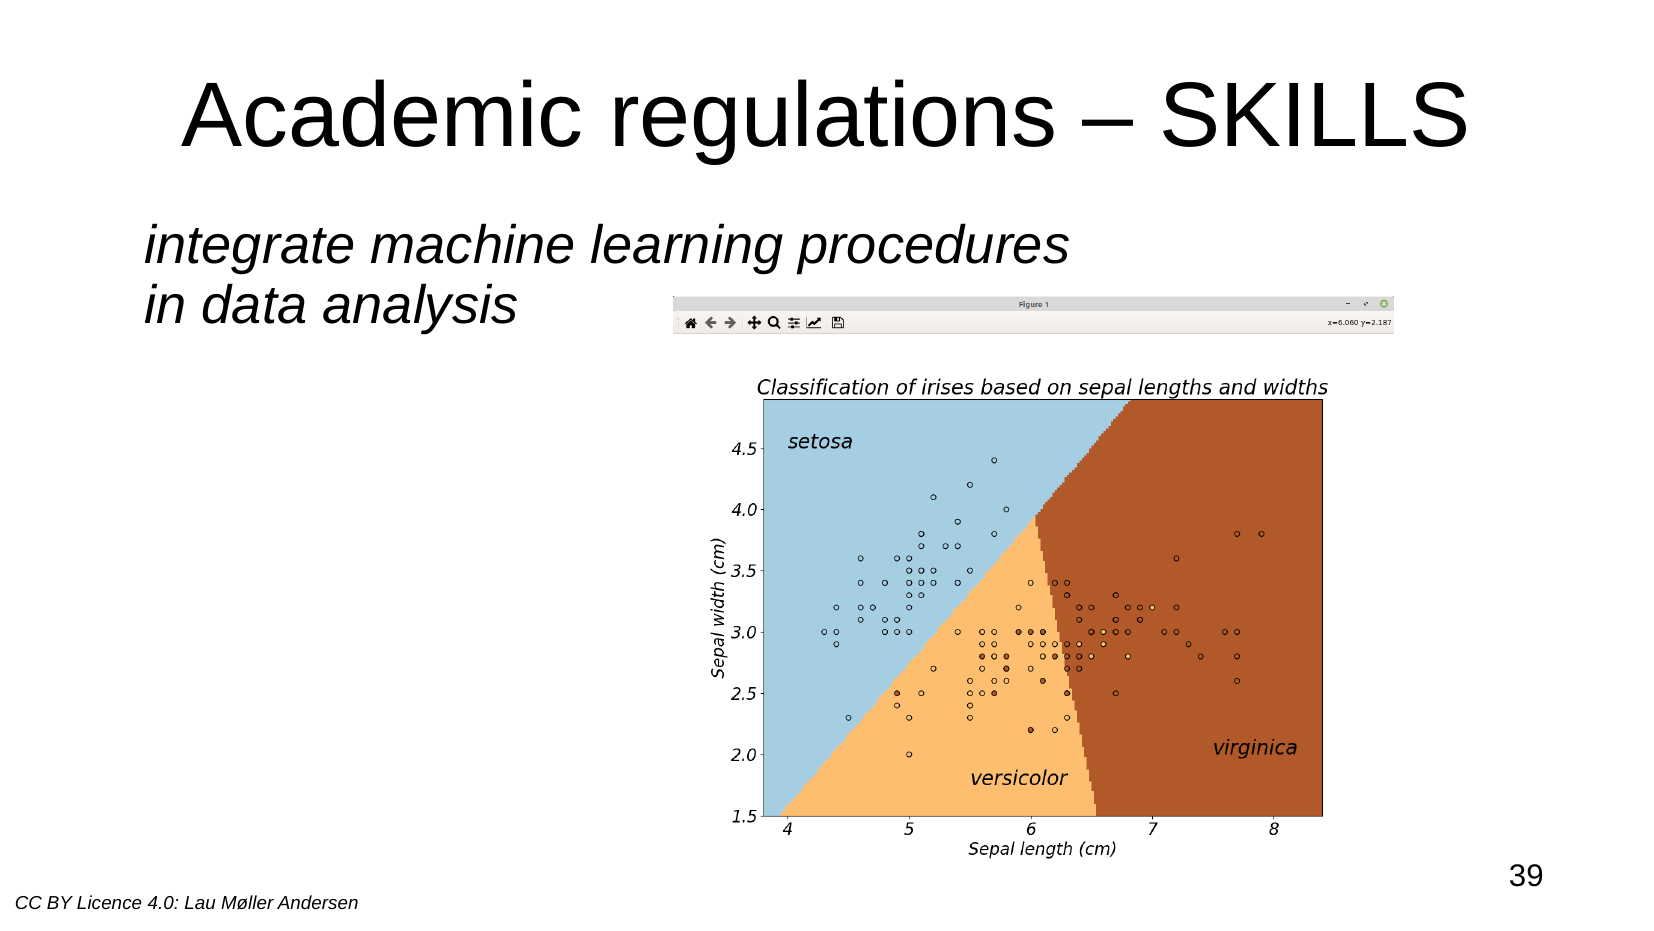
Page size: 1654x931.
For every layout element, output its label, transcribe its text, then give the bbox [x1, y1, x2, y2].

text_box integrate machine learning procedures in data analysis [129, 206, 1125, 343]
text_box CC BY Licence 4.0: Lau Møller Andersen [0, 885, 387, 921]
title Academic regulations – SKILLS [82, 37, 1571, 193]
text_box <nummer> [1494, 850, 1654, 921]
picture [673, 296, 1394, 875]
